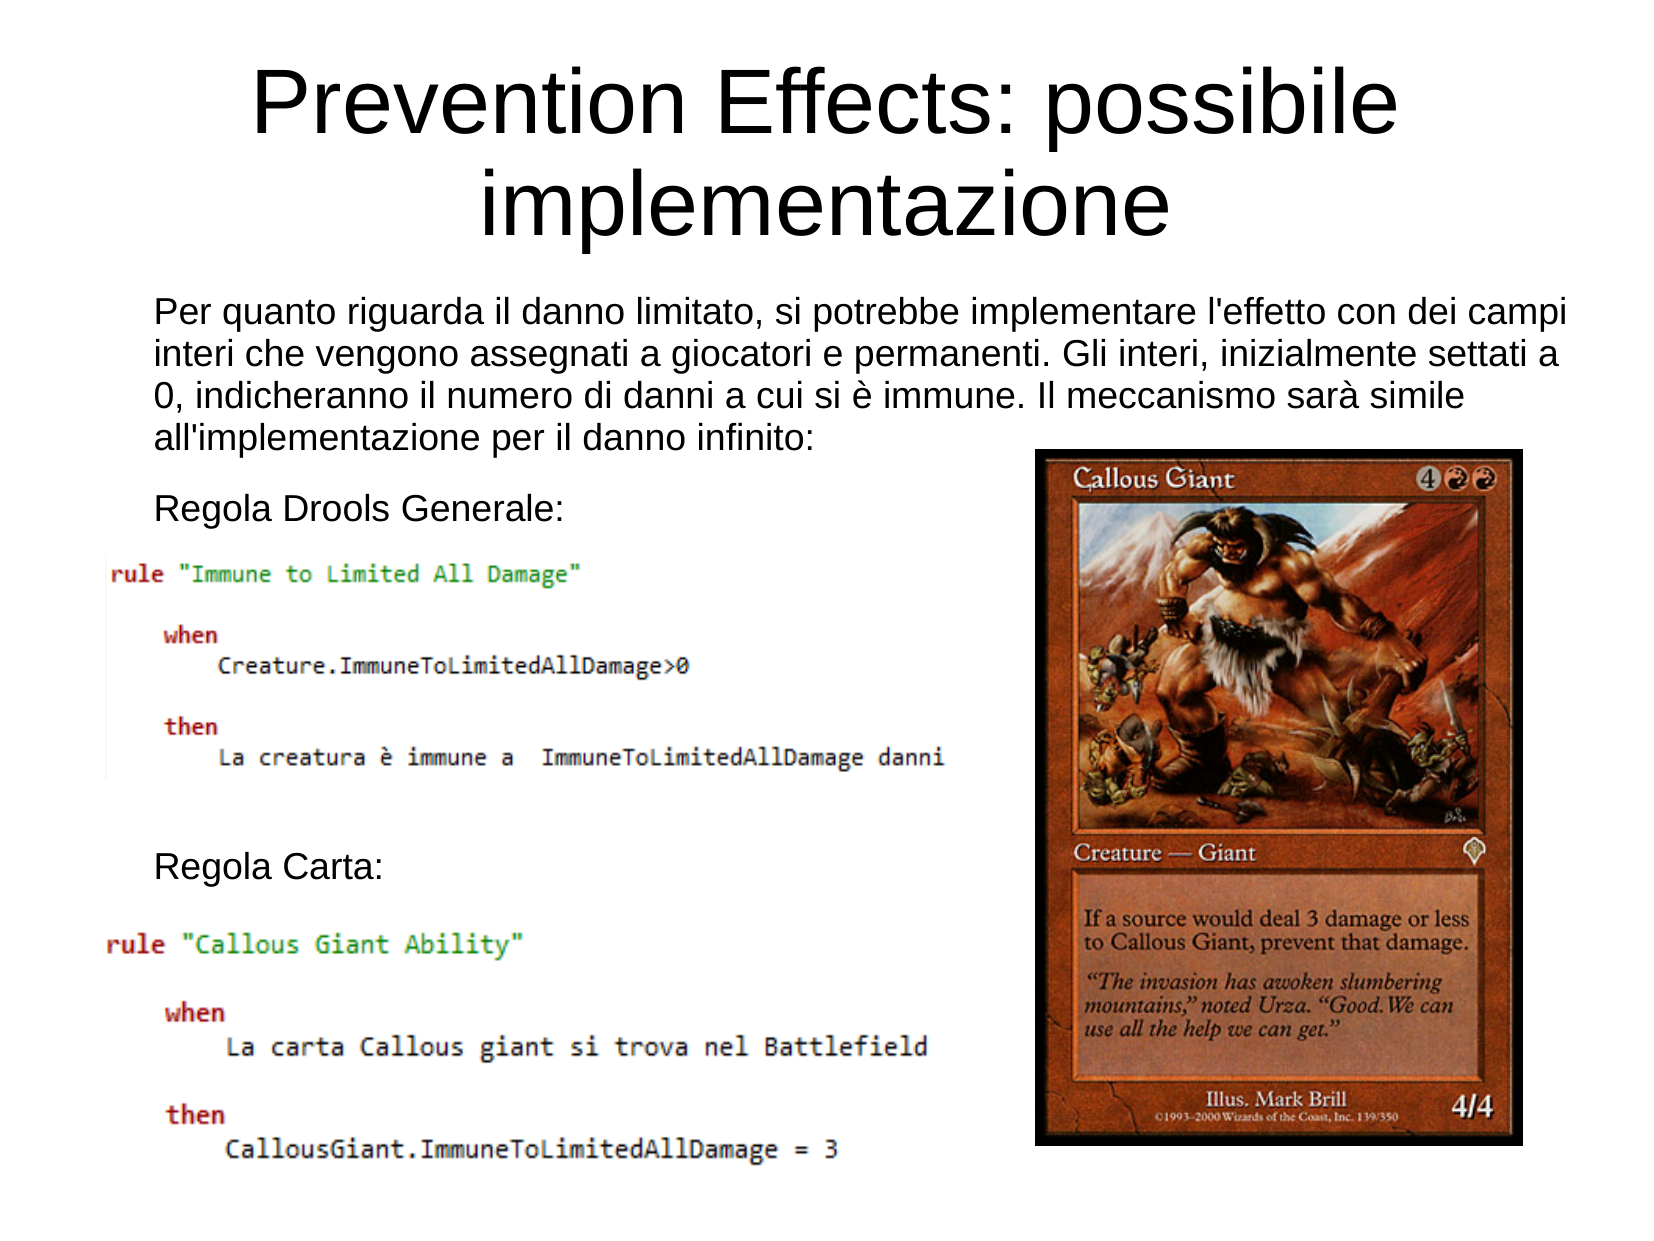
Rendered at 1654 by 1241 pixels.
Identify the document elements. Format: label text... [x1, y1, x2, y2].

title Prevention Effects: possibile implementazione [82, 49, 1571, 257]
picture [1035, 449, 1523, 1146]
picture [105, 554, 961, 781]
list Per quanto riguarda il danno limitato, si potrebbe implementare l'effetto con dei campi interi che vengono assegnati a giocatori e permanenti. Gli interi, inizialmente settati a 0, indicheranno il numero di danni a cui si è immune. Il meccanismo sarà simile all'implementazione per il danno infinito: Regola Drools Generale: Regola Carta: [82, 290, 1571, 1010]
picture [102, 929, 946, 1171]
